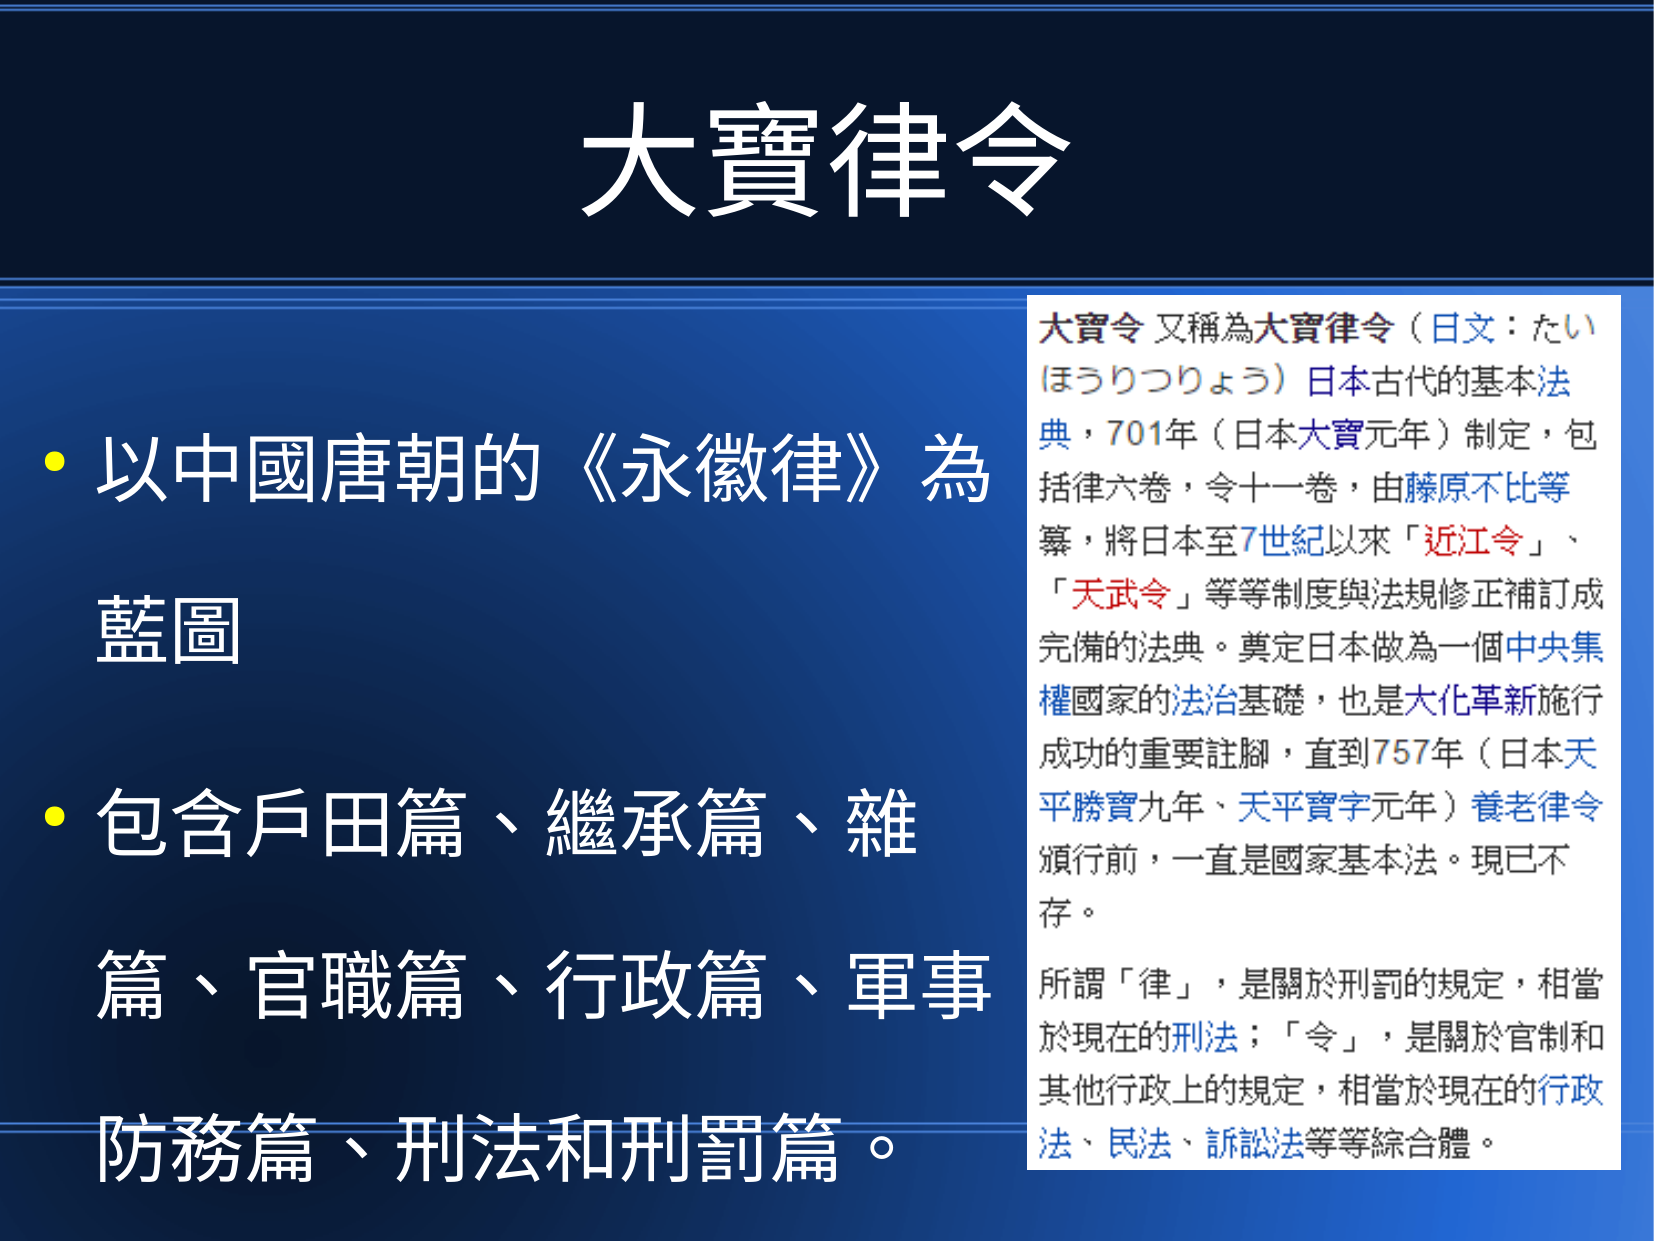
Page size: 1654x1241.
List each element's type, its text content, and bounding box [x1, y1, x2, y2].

title 大寶律令 [82, 49, 1571, 257]
picture [0, 0, 1654, 1241]
list 以中國唐朝的《永徽律》為藍圖 包含戶田篇、繼承篇、雜篇、官職篇、行政篇、軍事防務篇、刑法和刑罰篇。 [23, 355, 1004, 1241]
